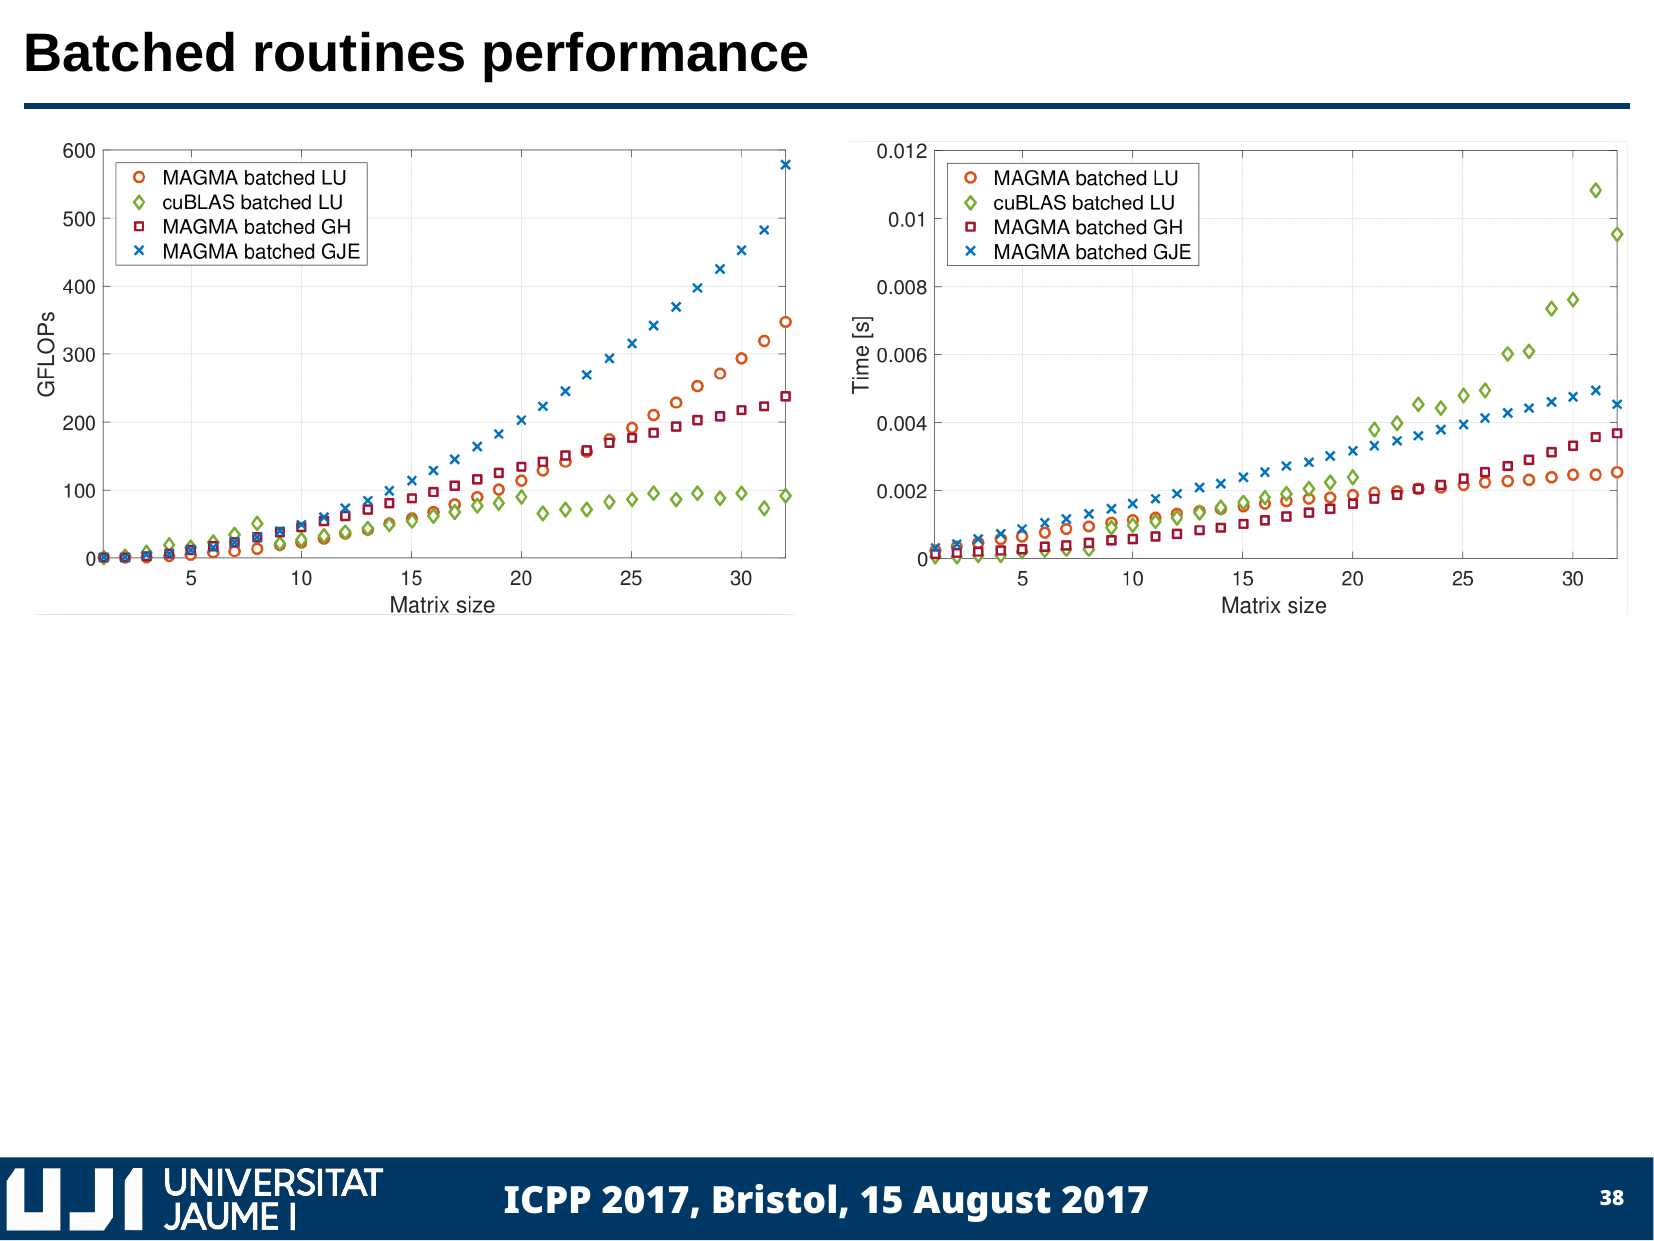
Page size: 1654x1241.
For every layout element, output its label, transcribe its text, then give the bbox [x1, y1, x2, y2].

picture [849, 141, 1628, 615]
title Batched routines performance [23, 0, 1630, 107]
picture [0, 1158, 390, 1241]
picture [35, 141, 796, 615]
